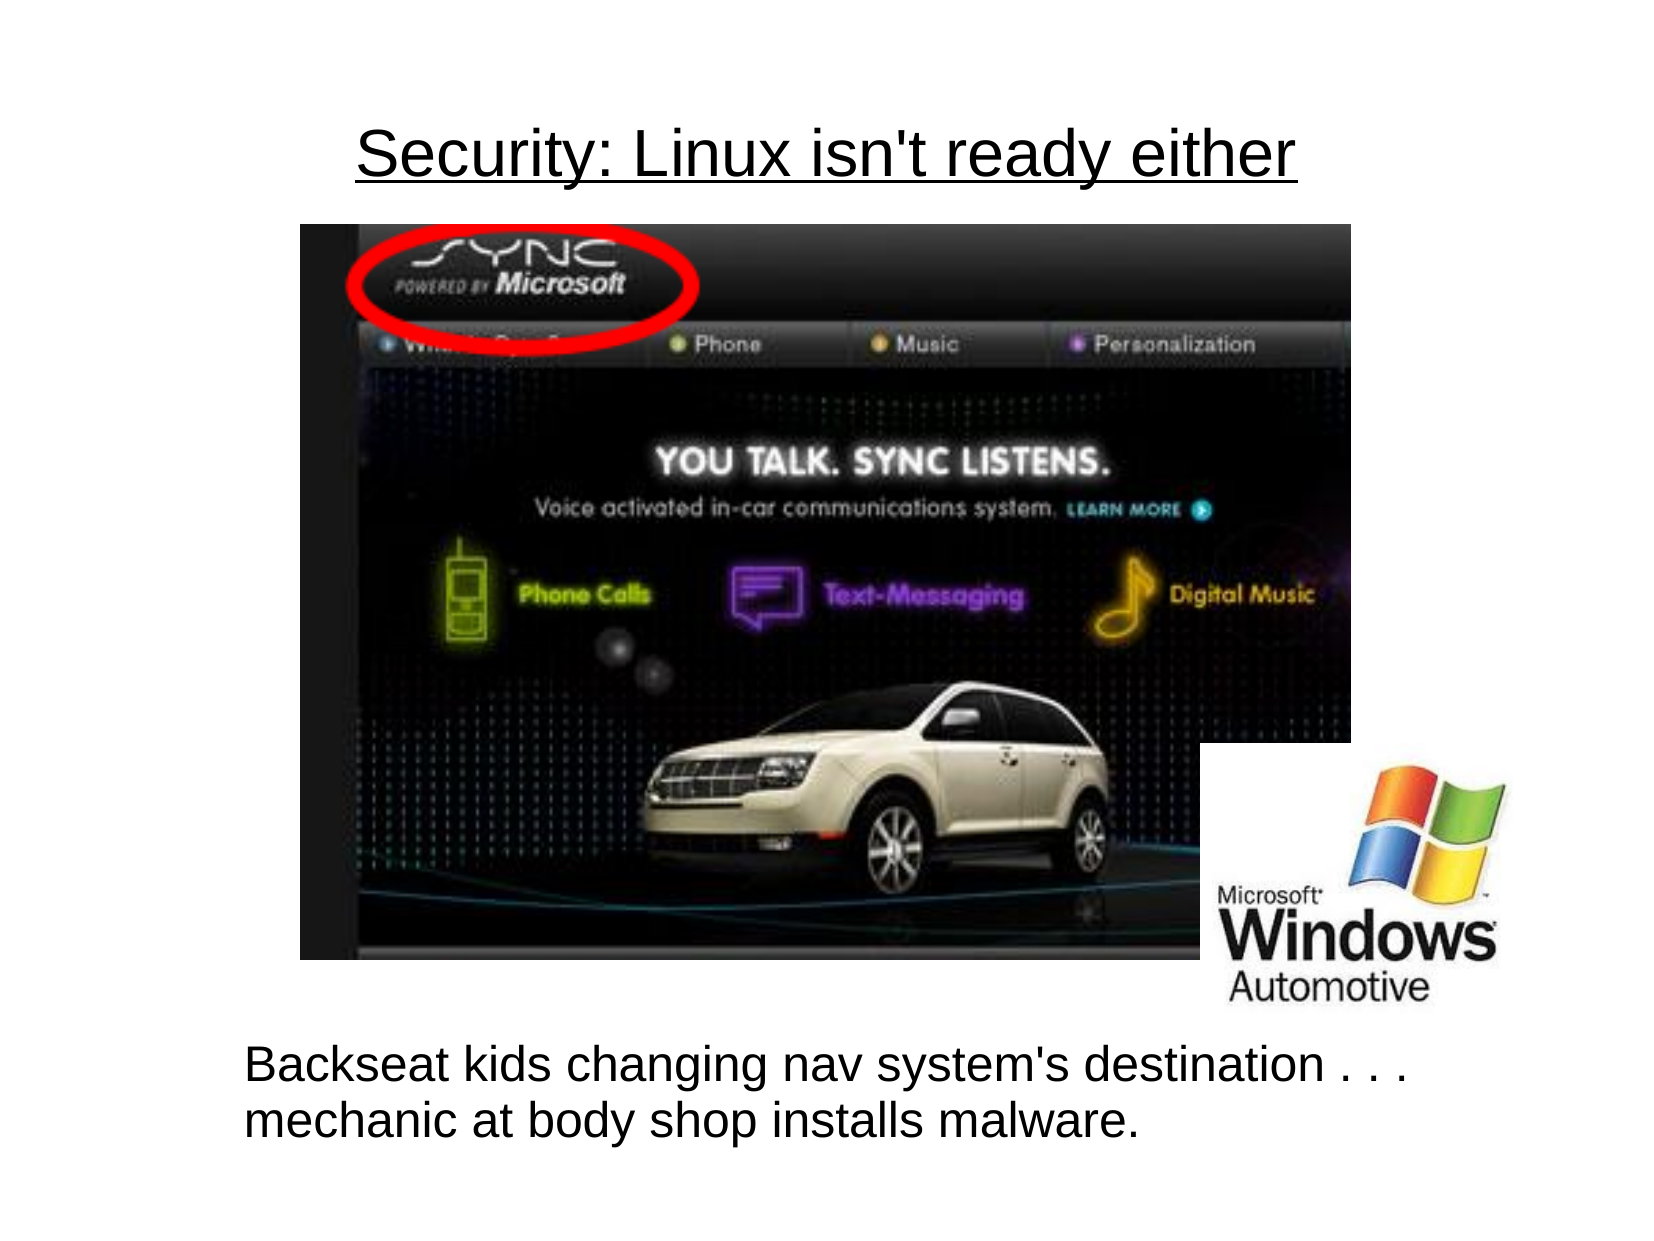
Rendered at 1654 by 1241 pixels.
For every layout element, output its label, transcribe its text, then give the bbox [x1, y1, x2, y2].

text_box Backseat kids changing nav system's destination . . . mechanic at body shop installs malware. [229, 1029, 1425, 1156]
picture [300, 224, 1513, 1013]
title Security: Linux isn't ready either [82, 49, 1571, 257]
